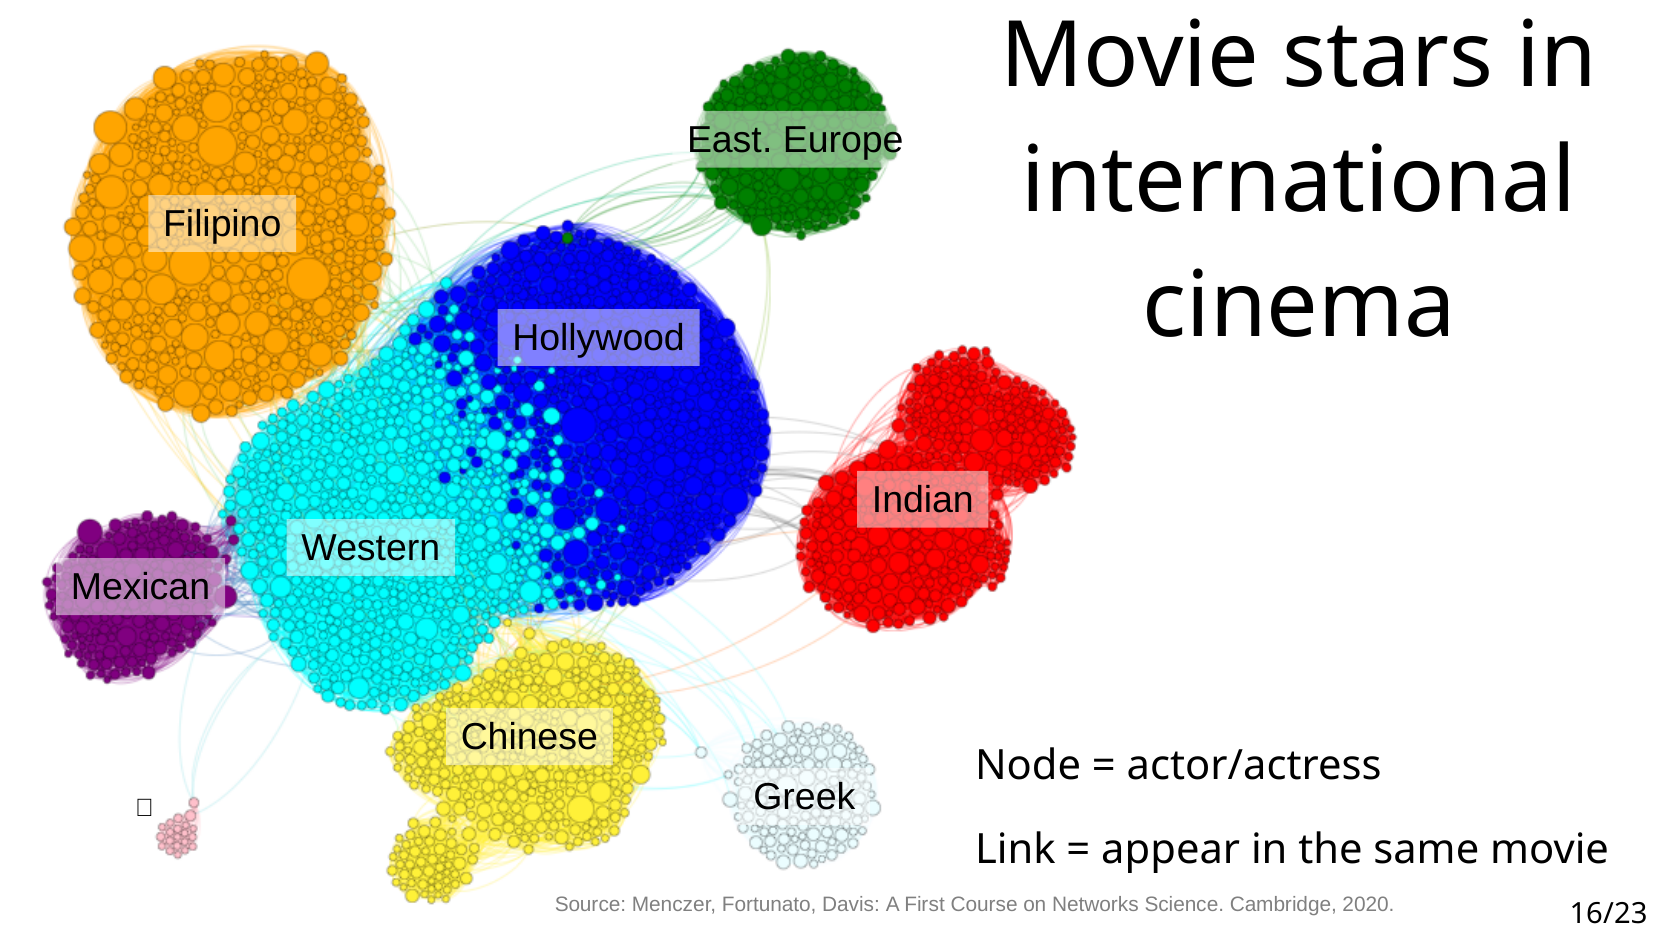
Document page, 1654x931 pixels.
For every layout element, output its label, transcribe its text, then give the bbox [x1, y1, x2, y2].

text_box East. Europe [672, 110, 919, 168]
text_box Source: Menczer, Fortunato, Davis: A First Course on Networks Science. Cambridge, 2020. [540, 885, 1606, 931]
text_box Chinese [446, 708, 613, 766]
text_box Western [286, 519, 456, 576]
text_box Hollywood [497, 309, 700, 366]
text_box Indian [857, 470, 989, 528]
picture [6, 15, 1111, 927]
text_box Greek [738, 768, 871, 826]
text_box Filipino [148, 195, 297, 252]
title Movie stars in international cinema [975, 0, 1624, 370]
text_box Mexican [56, 558, 226, 616]
list Node = actor/actress Link = appear in the same movie [975, 735, 1636, 916]
text_box 🌽 [120, 786, 189, 830]
